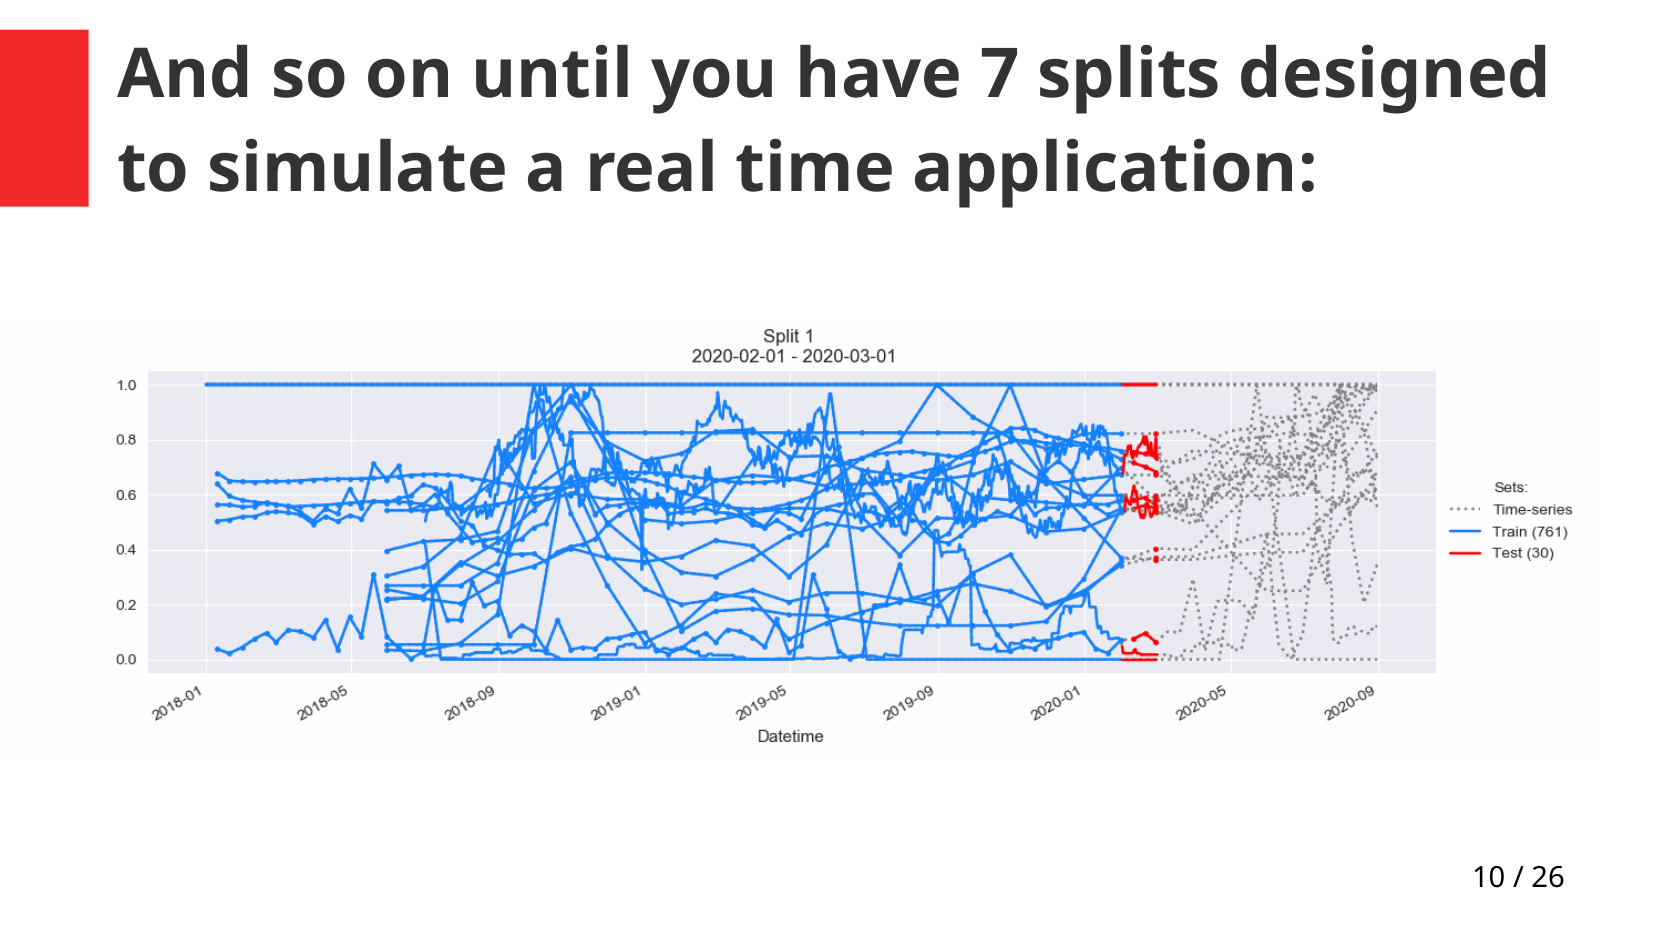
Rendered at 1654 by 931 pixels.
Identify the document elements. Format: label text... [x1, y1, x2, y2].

picture [0, 318, 1602, 762]
title And so on until you have 7 splits designed to simulate a real time application: [117, 24, 1594, 213]
